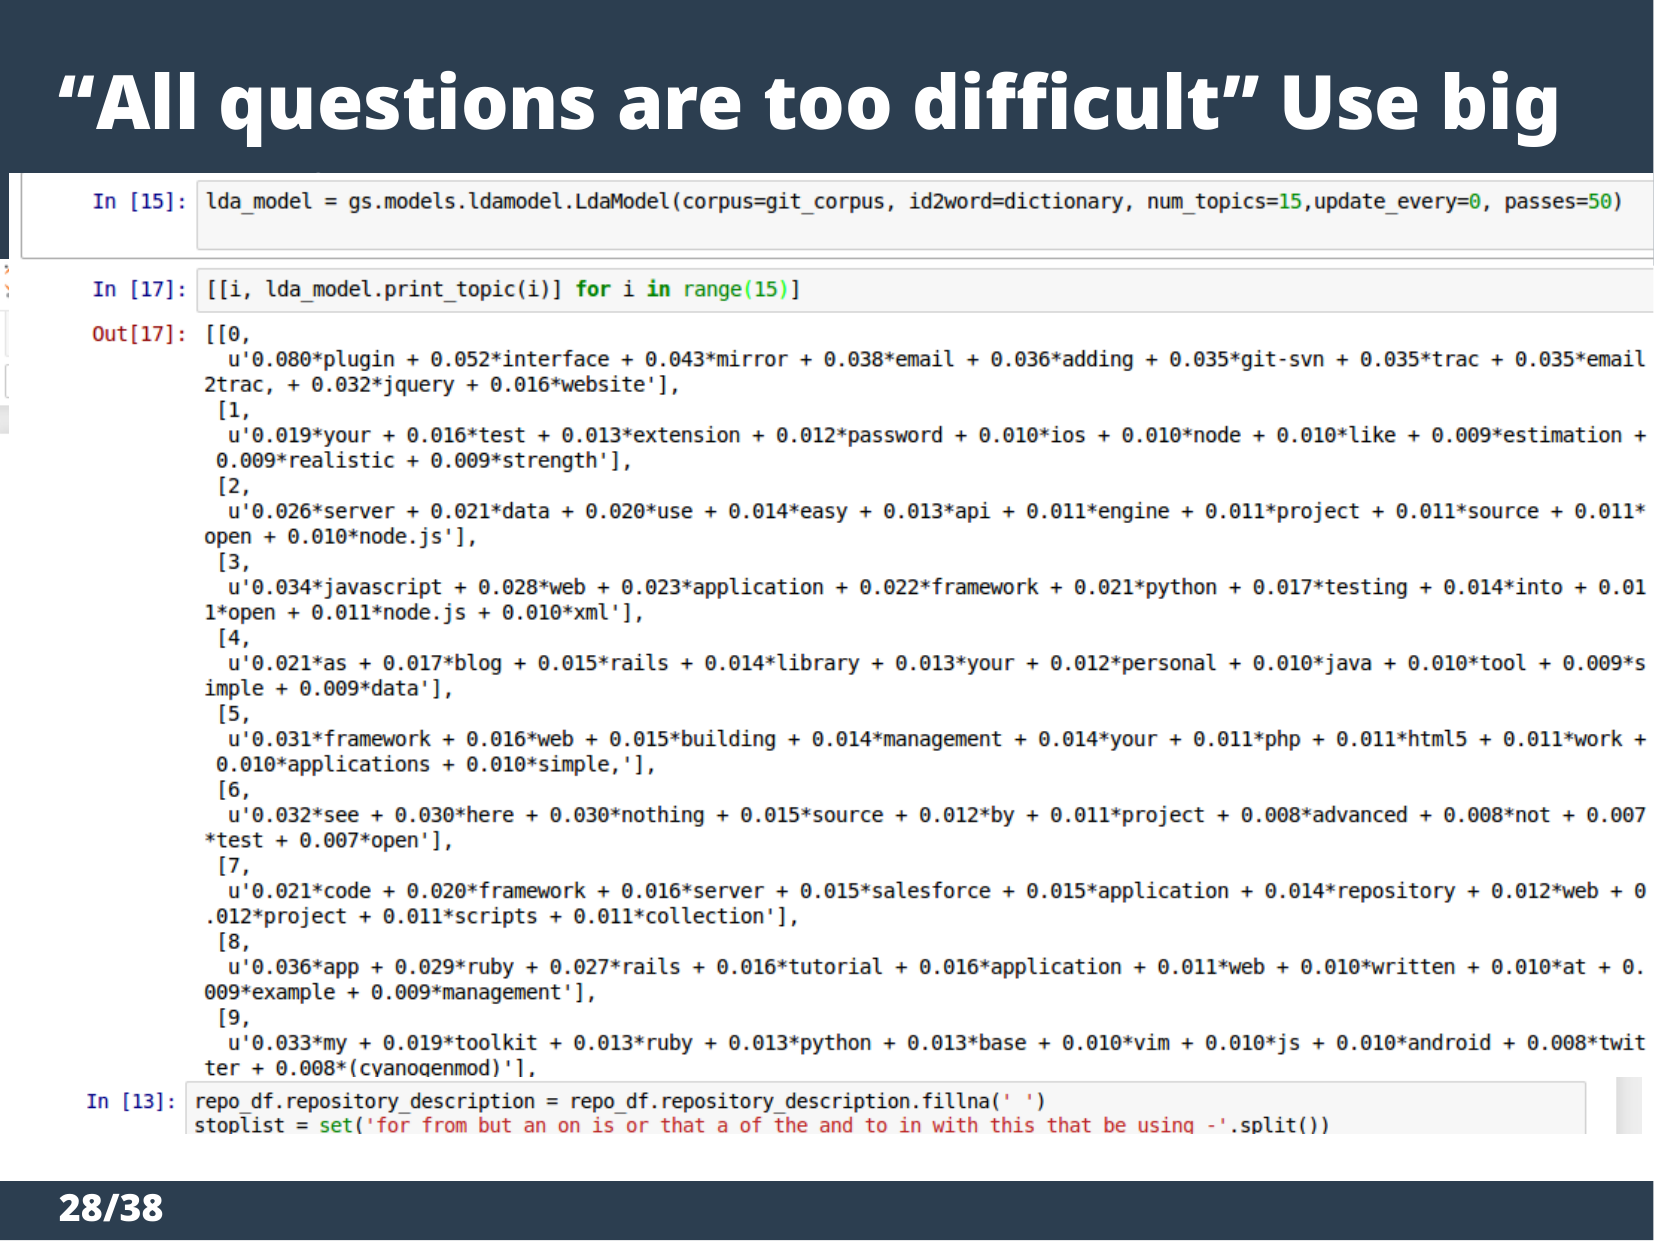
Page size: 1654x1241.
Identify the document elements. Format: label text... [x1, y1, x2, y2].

picture [0, 173, 1654, 1134]
title “All questions are too difficult” Use big analytics? [59, 49, 1595, 173]
